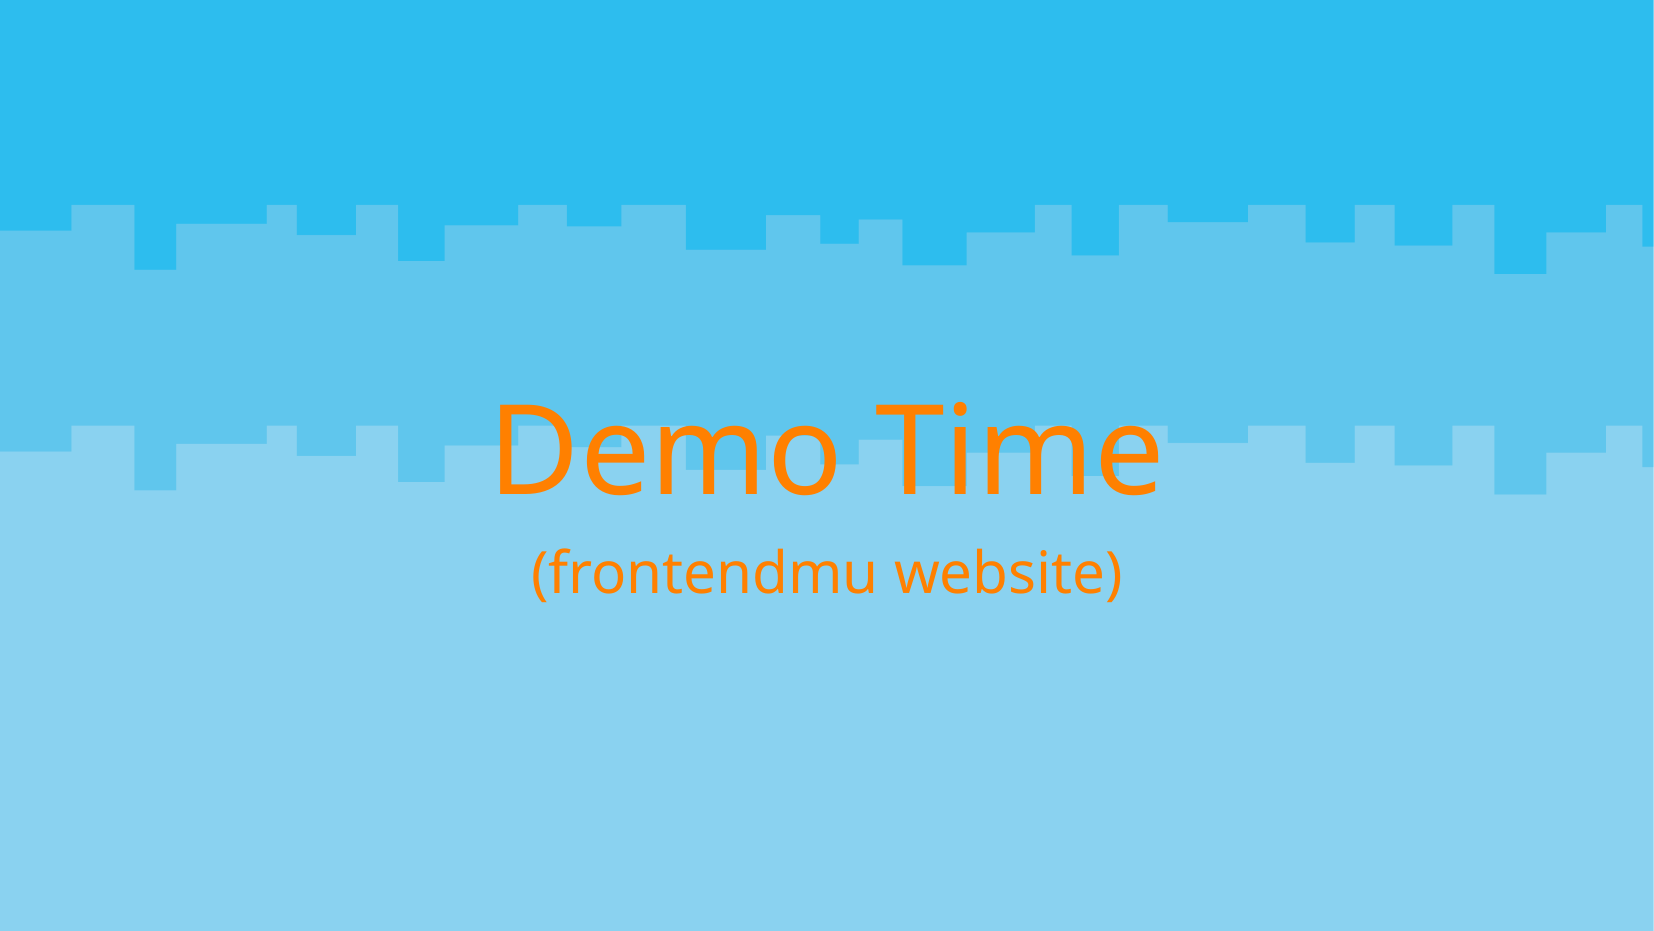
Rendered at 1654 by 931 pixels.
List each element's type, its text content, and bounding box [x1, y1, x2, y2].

text_box Demo Time (frontendmu website) [383, 353, 1270, 552]
picture [0, 0, 1654, 931]
